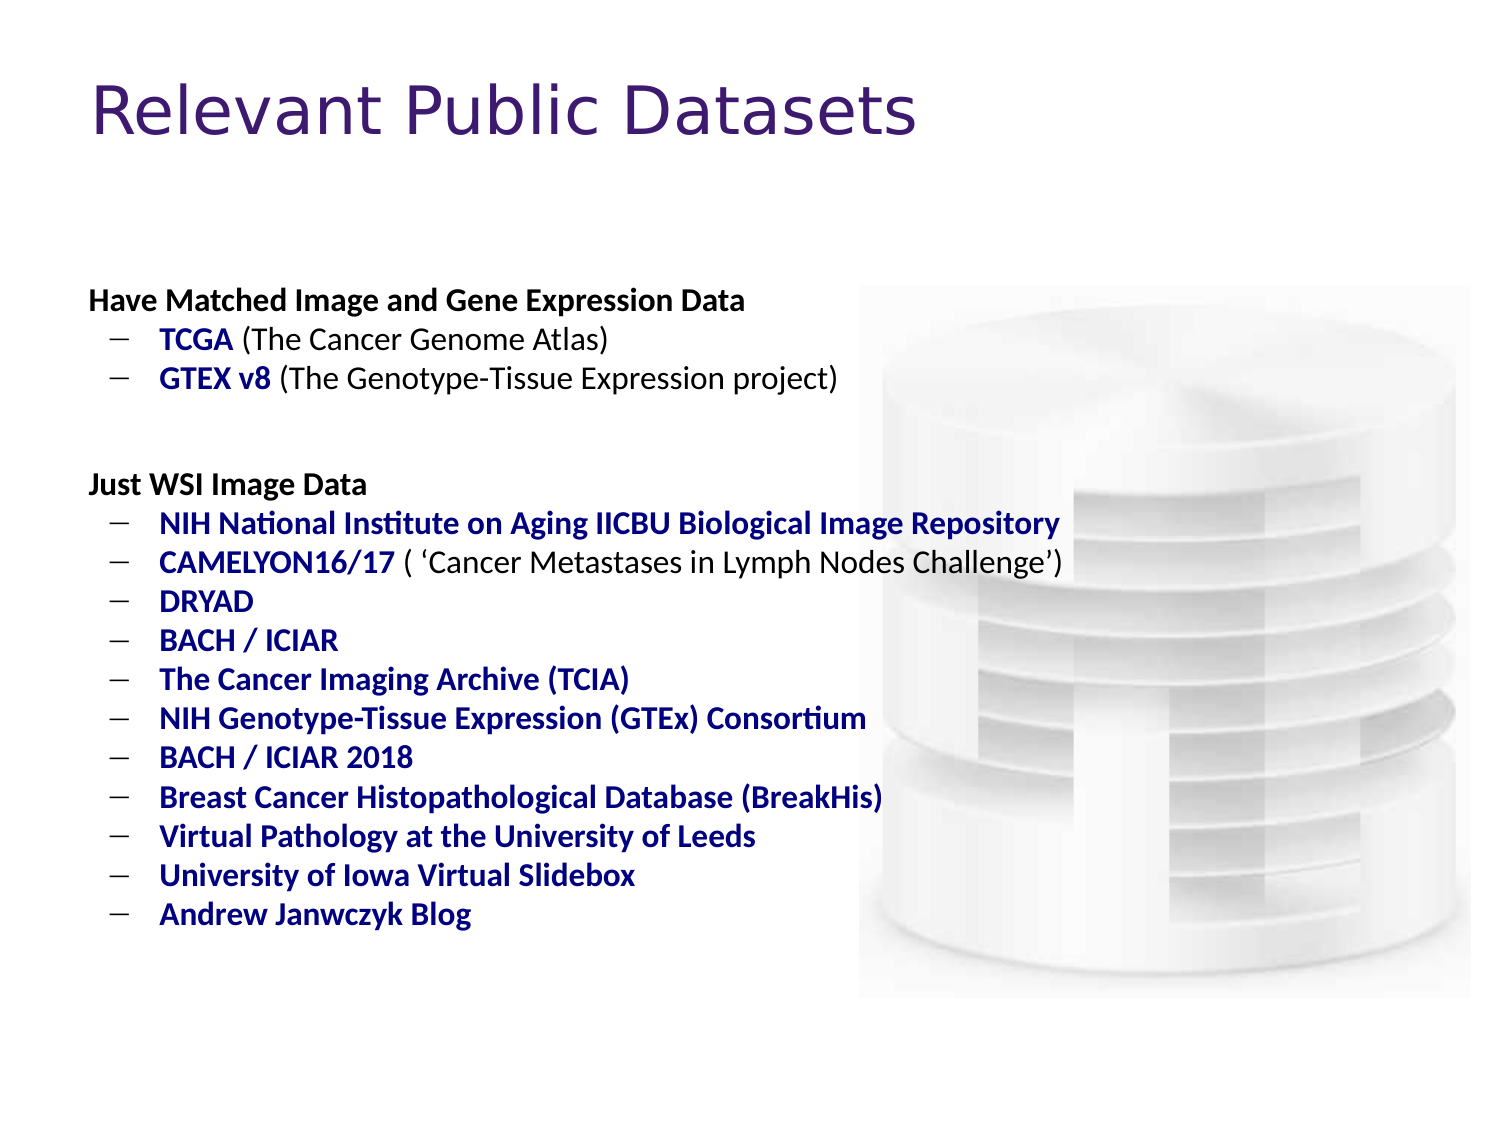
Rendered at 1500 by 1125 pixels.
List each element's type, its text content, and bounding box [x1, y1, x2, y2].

picture [859, 285, 1471, 998]
list Have Matched Image and Gene Expression Data TCGA (The Cancer Genome Atlas) GTEX v8 (The Genotype-Tissue Expression project) Just WSI Image Data NIH National Institute on Aging IICBU Biological Image Repository CAMELYON16/17 ( ‘Cancer Metastases in Lymph Nodes Challenge’) DRYAD BACH / ICIAR The Cancer Imaging Archive (TCIA) NIH Genotype-Tissue Expression (GTEx) Consortium BACH / ICIAR 2018 Breast Cancer Histopathological Database (BreakHis) Virtual Pathology at the University of Leeds University of Iowa Virtual Slidebox Andrew Janwczyk Blog [88, 286, 1418, 928]
title Relevant Public Datasets [75, 45, 1423, 171]
